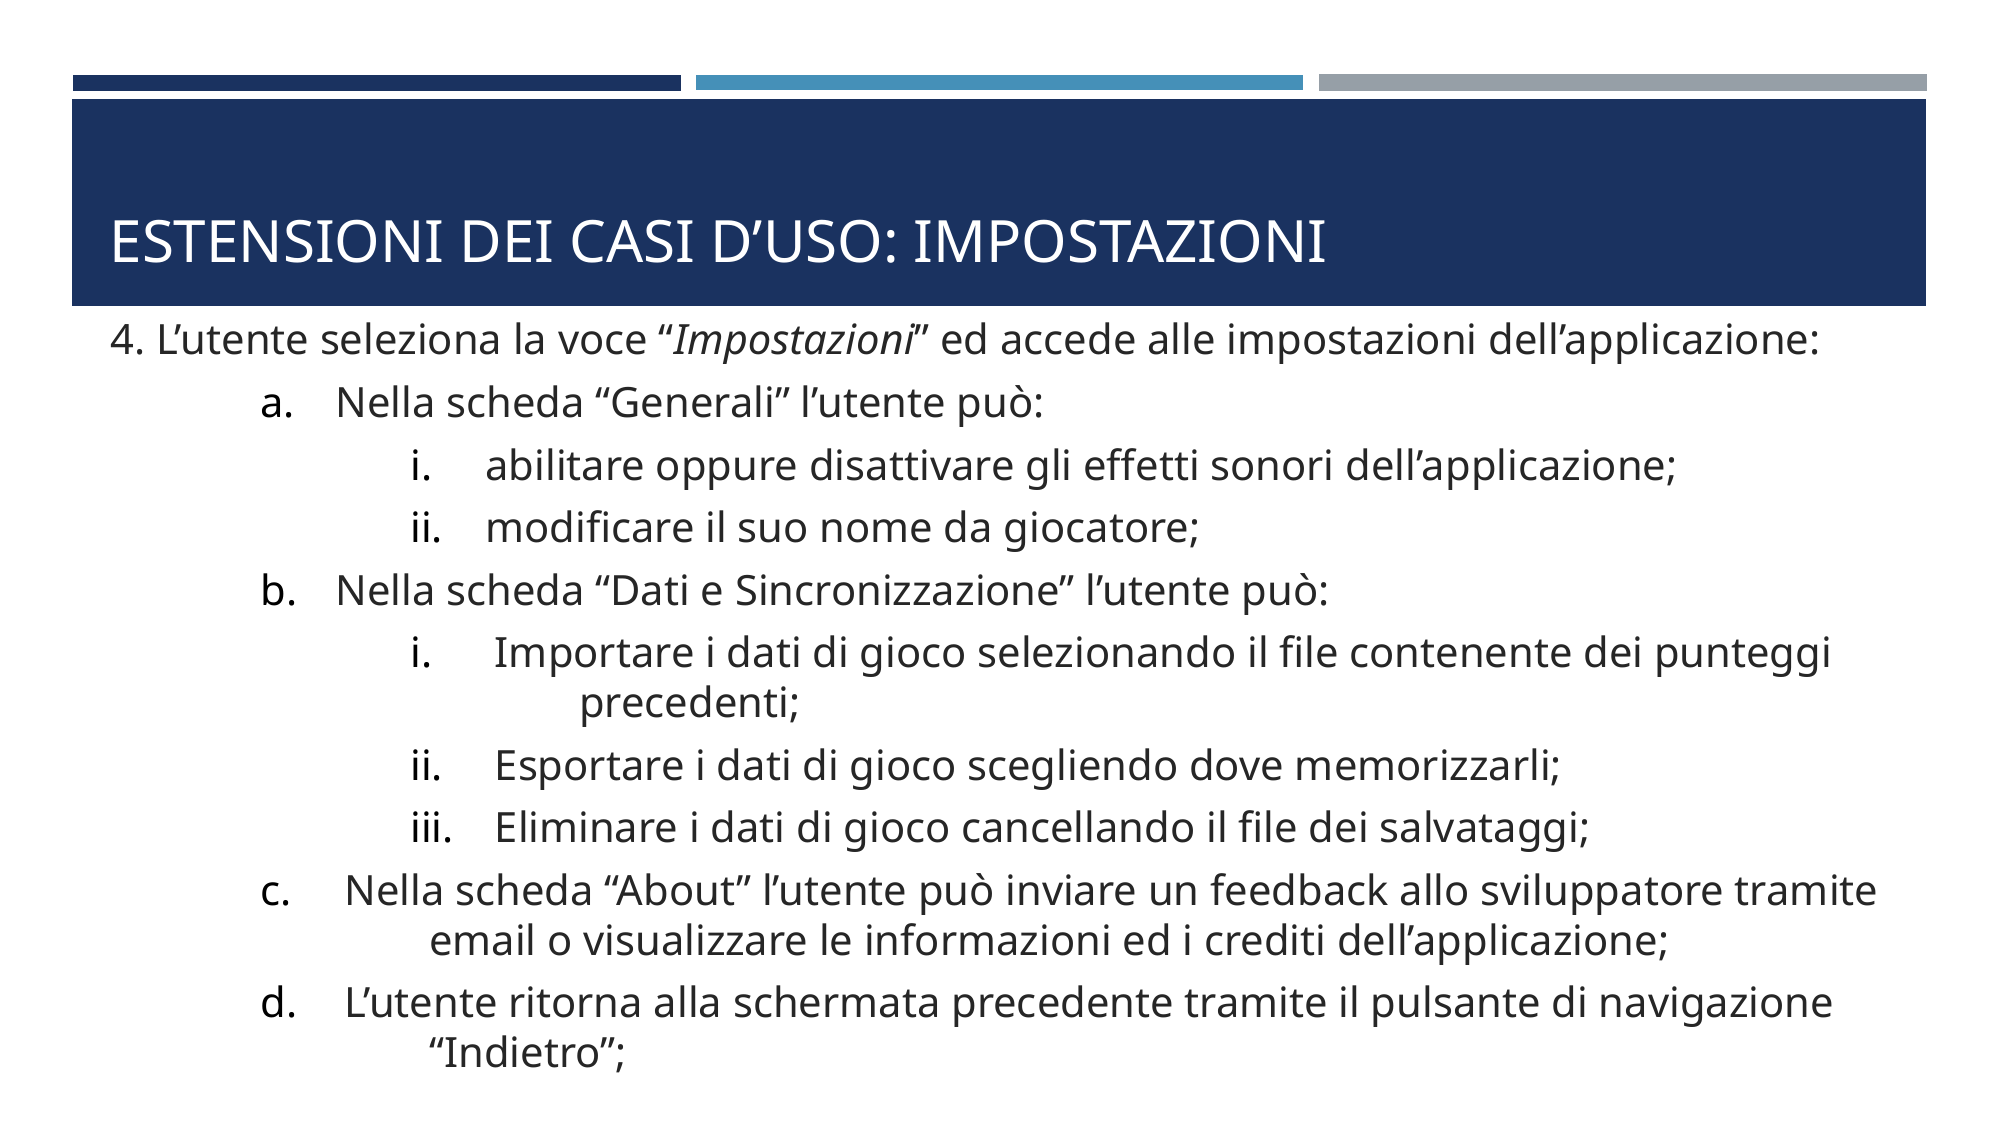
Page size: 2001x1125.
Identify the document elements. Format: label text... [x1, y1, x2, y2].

title Estensioni dei casi d’uso: impostazioni [94, 119, 1904, 282]
text_box 4. L’utente seleziona la voce “Impostazioni” ed accede alle impostazioni dell’applicazione: Nella scheda “Generali” l’utente può: abilitare oppure disattivare gli effetti sonori dell’applicazione; modificare il suo nome da giocatore; Nella scheda “Dati e Sincronizzazione” l’utente può: Importare i dati di gioco selezionando il file contenente dei punteggi precedenti; Esportare i dati di gioco scegliendo dove memorizzarli; Eliminare i dati di gioco cancellando il file dei salvataggi; Nella scheda “About” l’utente può inviare un feedback allo sviluppatore tramite email o visualizzare le informazioni ed i crediti dell’applicazione; L’utente ritorna alla schermata precedente tramite il pulsante di navigazione “Indietro”; [95, 305, 1905, 1125]
